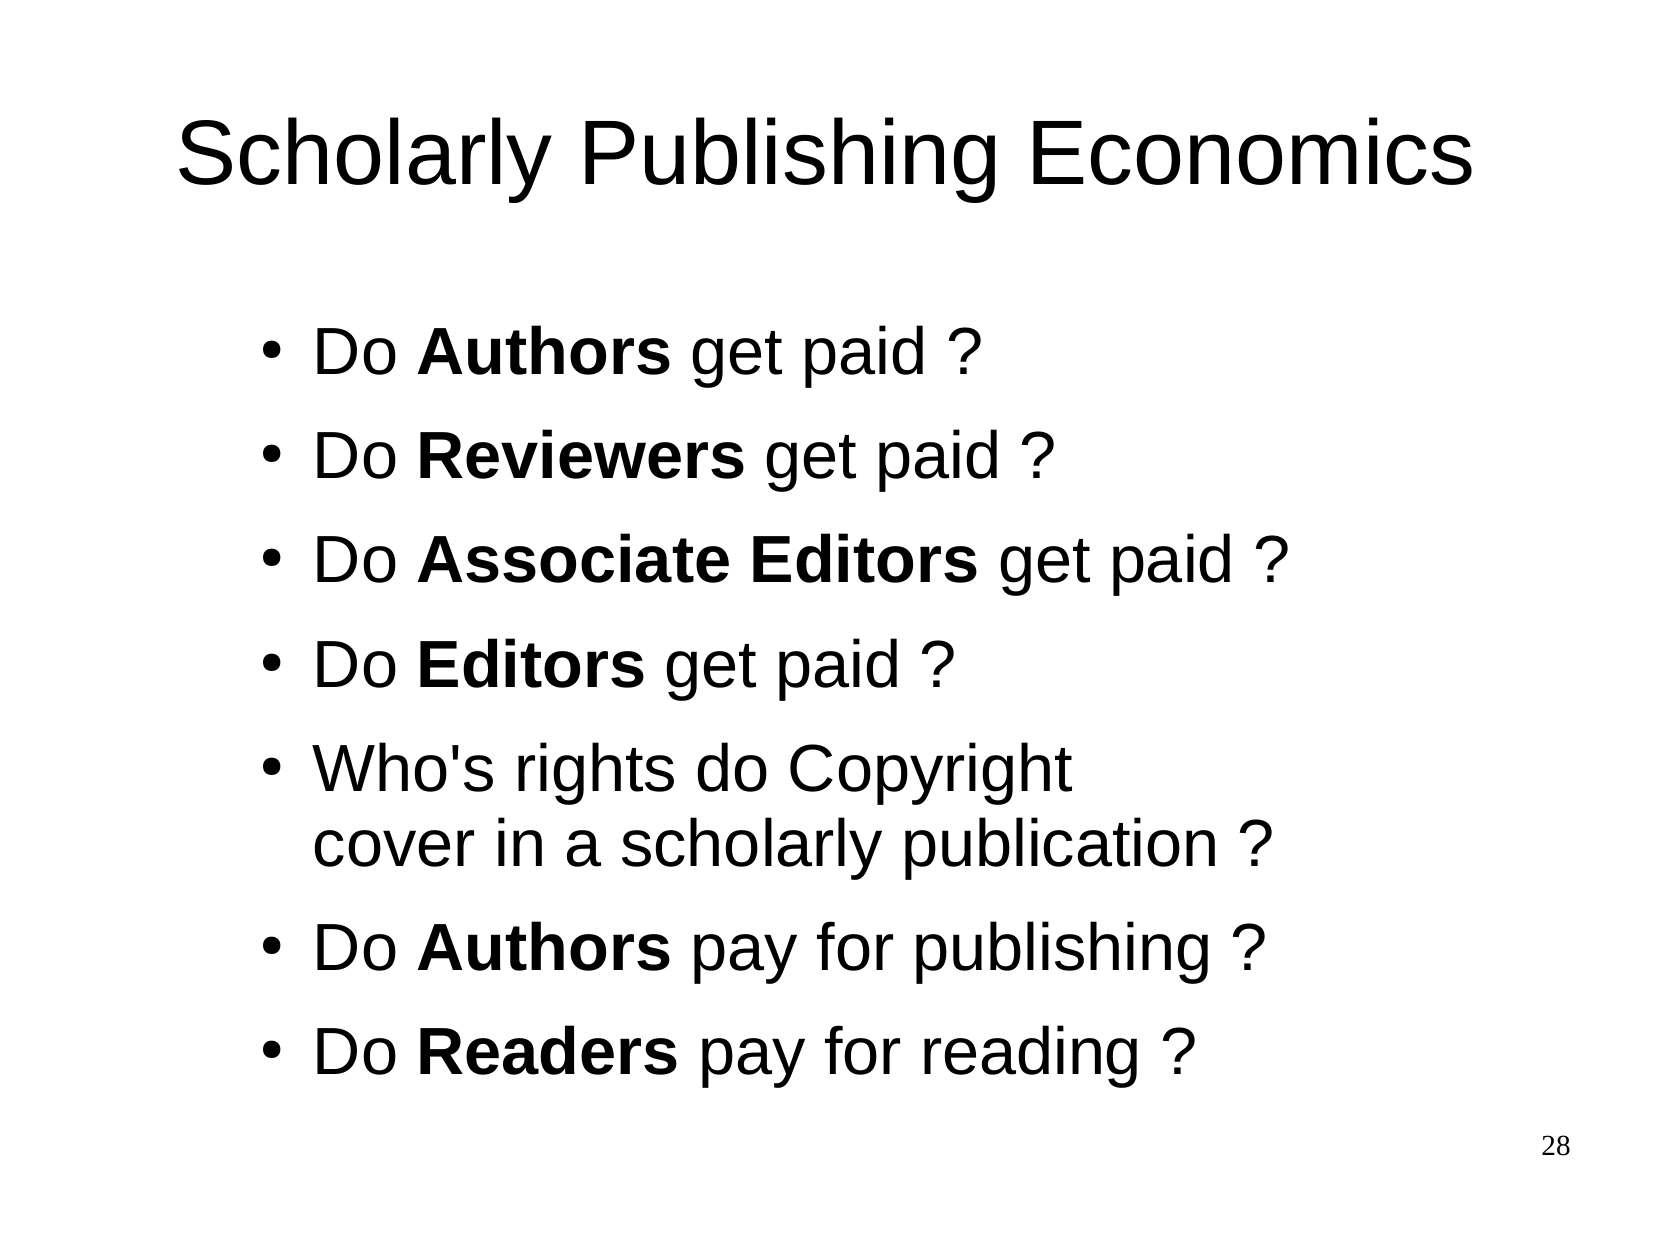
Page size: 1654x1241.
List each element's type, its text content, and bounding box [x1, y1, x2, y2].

title Scholarly Publishing Economics [82, 56, 1571, 250]
list Do Authors get paid ? Do Reviewers get paid ? Do Associate Editors get paid ? Do Editors get paid ? Who's rights do Copyright cover in a scholarly publication ? Do Authors pay for publishing ? Do Readers pay for reading ? [242, 313, 1435, 1118]
